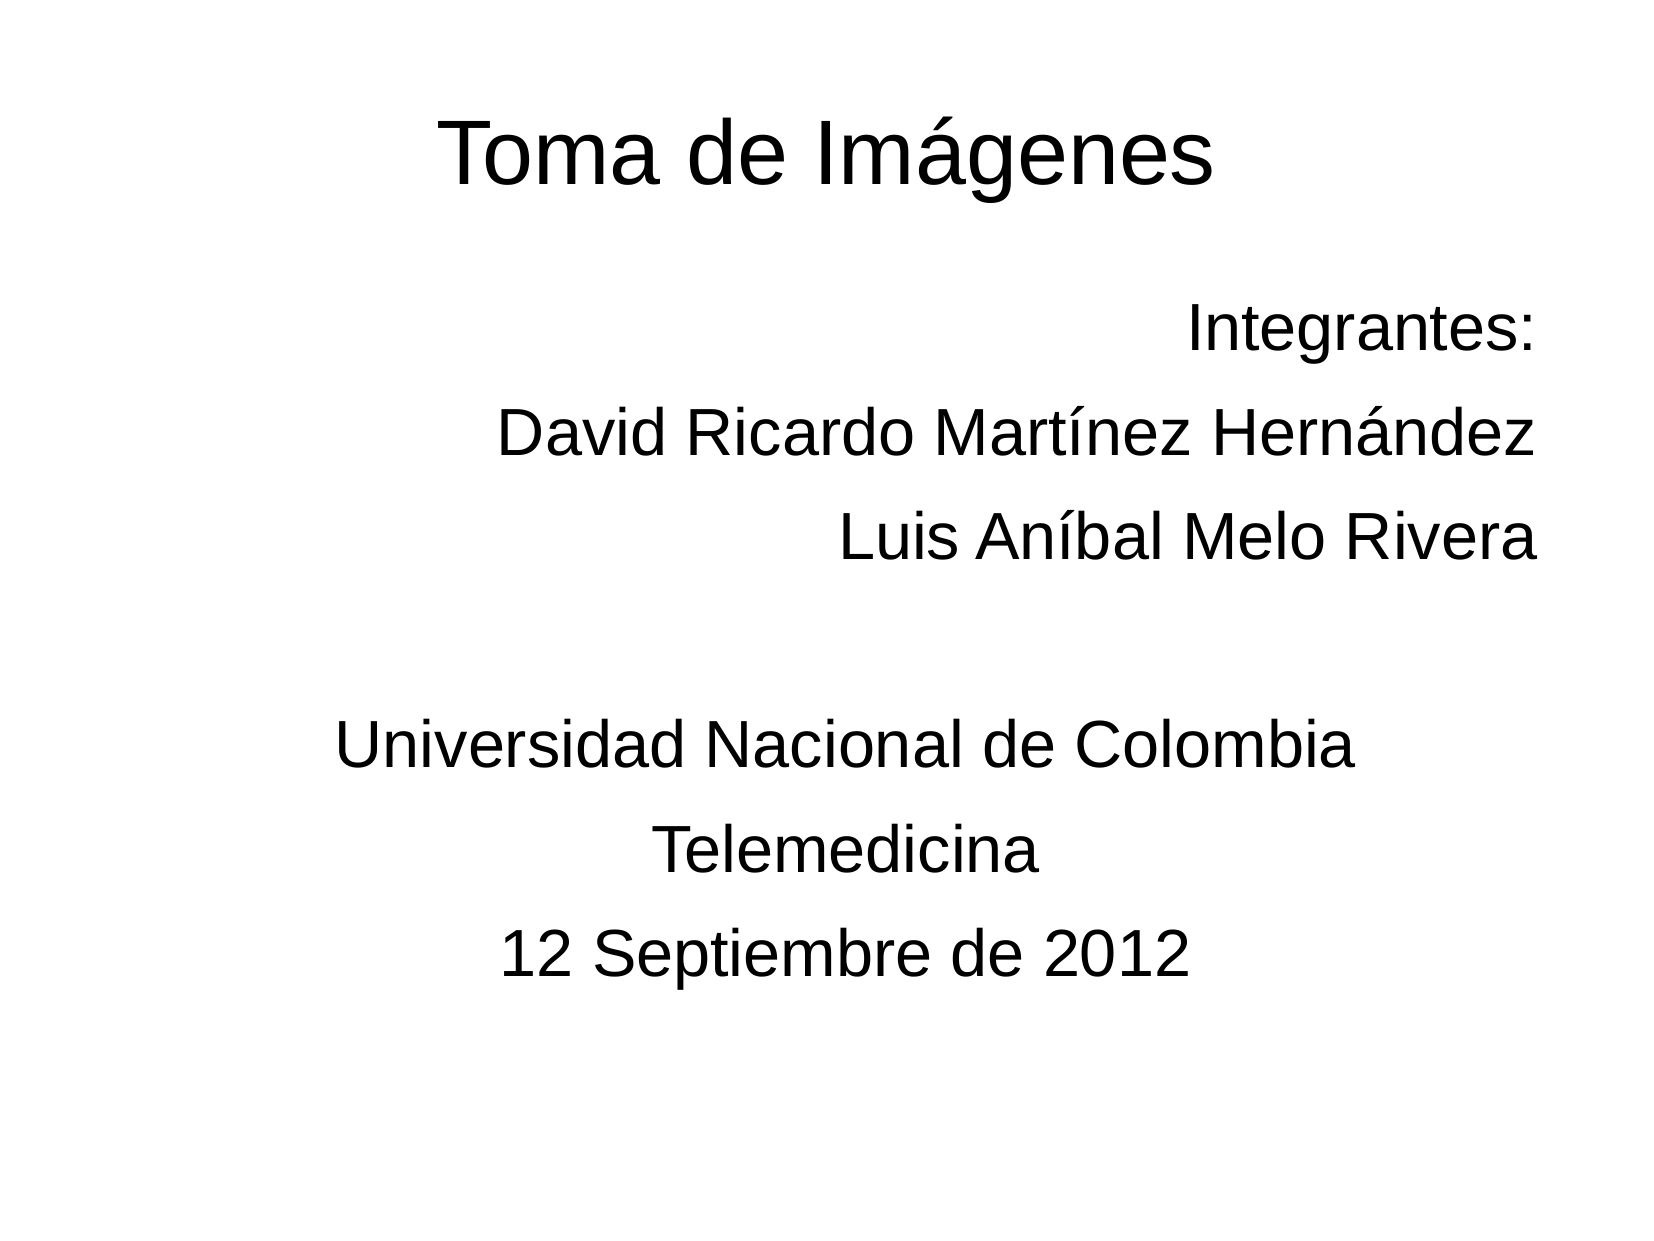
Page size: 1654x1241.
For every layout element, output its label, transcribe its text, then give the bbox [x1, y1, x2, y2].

title Toma de Imágenes [82, 49, 1571, 257]
list Integrantes: David Ricardo Martínez Hernández Luis Aníbal Melo Rivera Universidad Nacional de Colombia Telemedicina 12 Septiembre de 2012 [82, 290, 1538, 1010]
